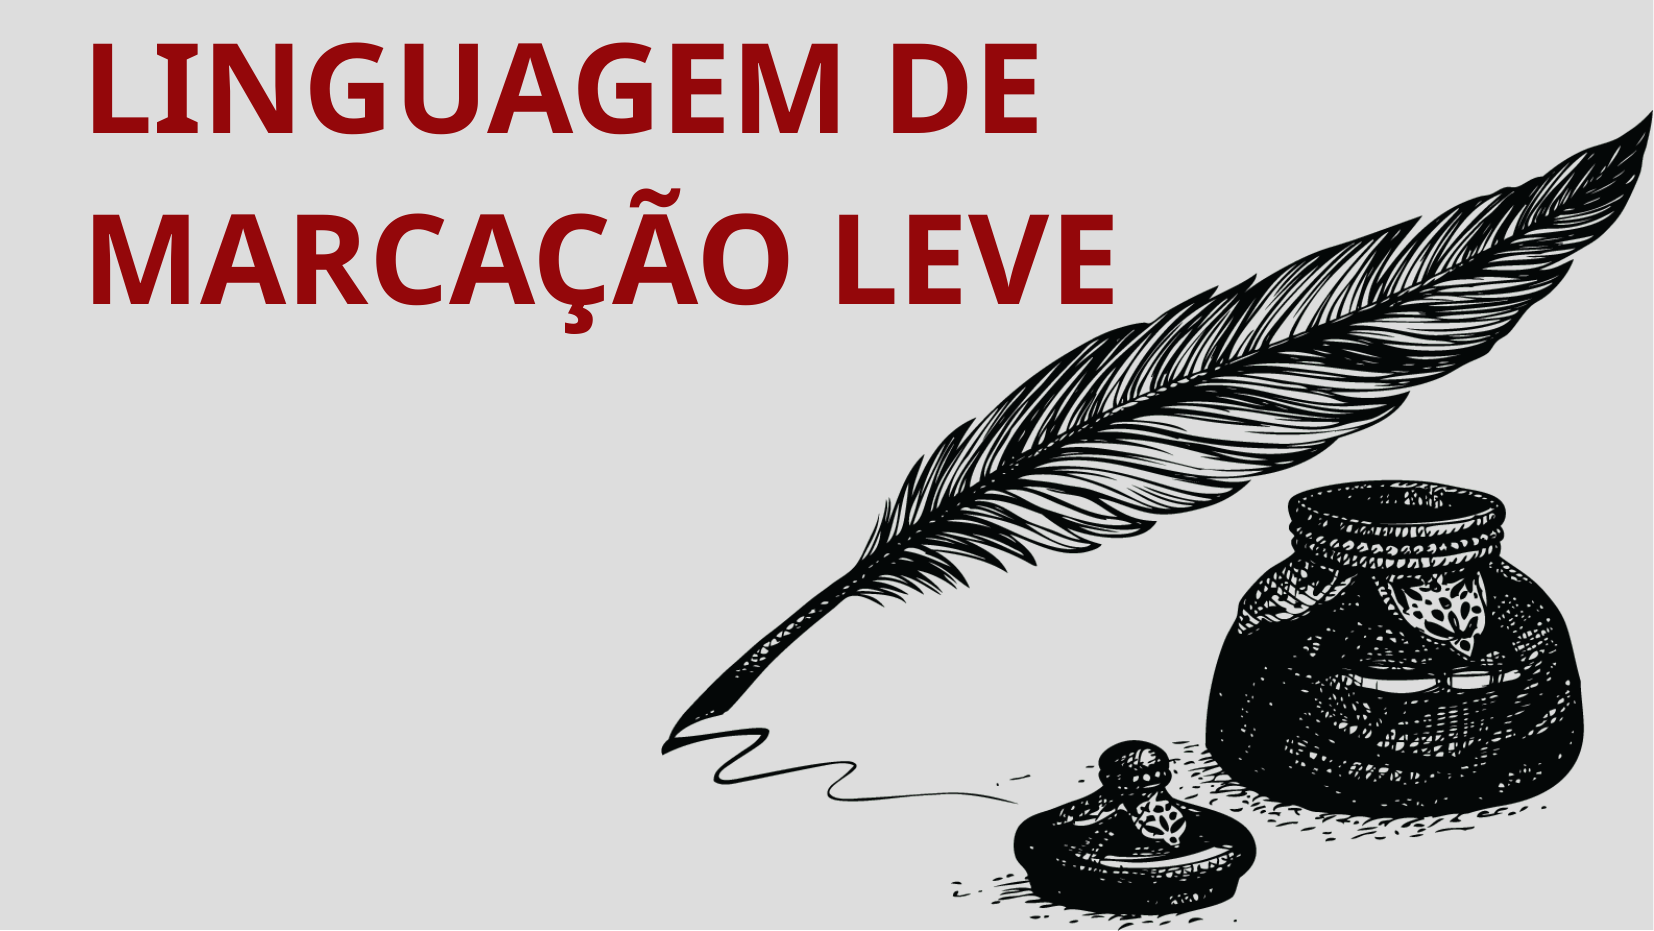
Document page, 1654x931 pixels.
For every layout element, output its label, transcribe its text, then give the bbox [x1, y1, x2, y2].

picture [661, 110, 1653, 931]
subtitle LINGUAGEM DE MARCAÇÃO LEVE [82, 0, 1571, 540]
